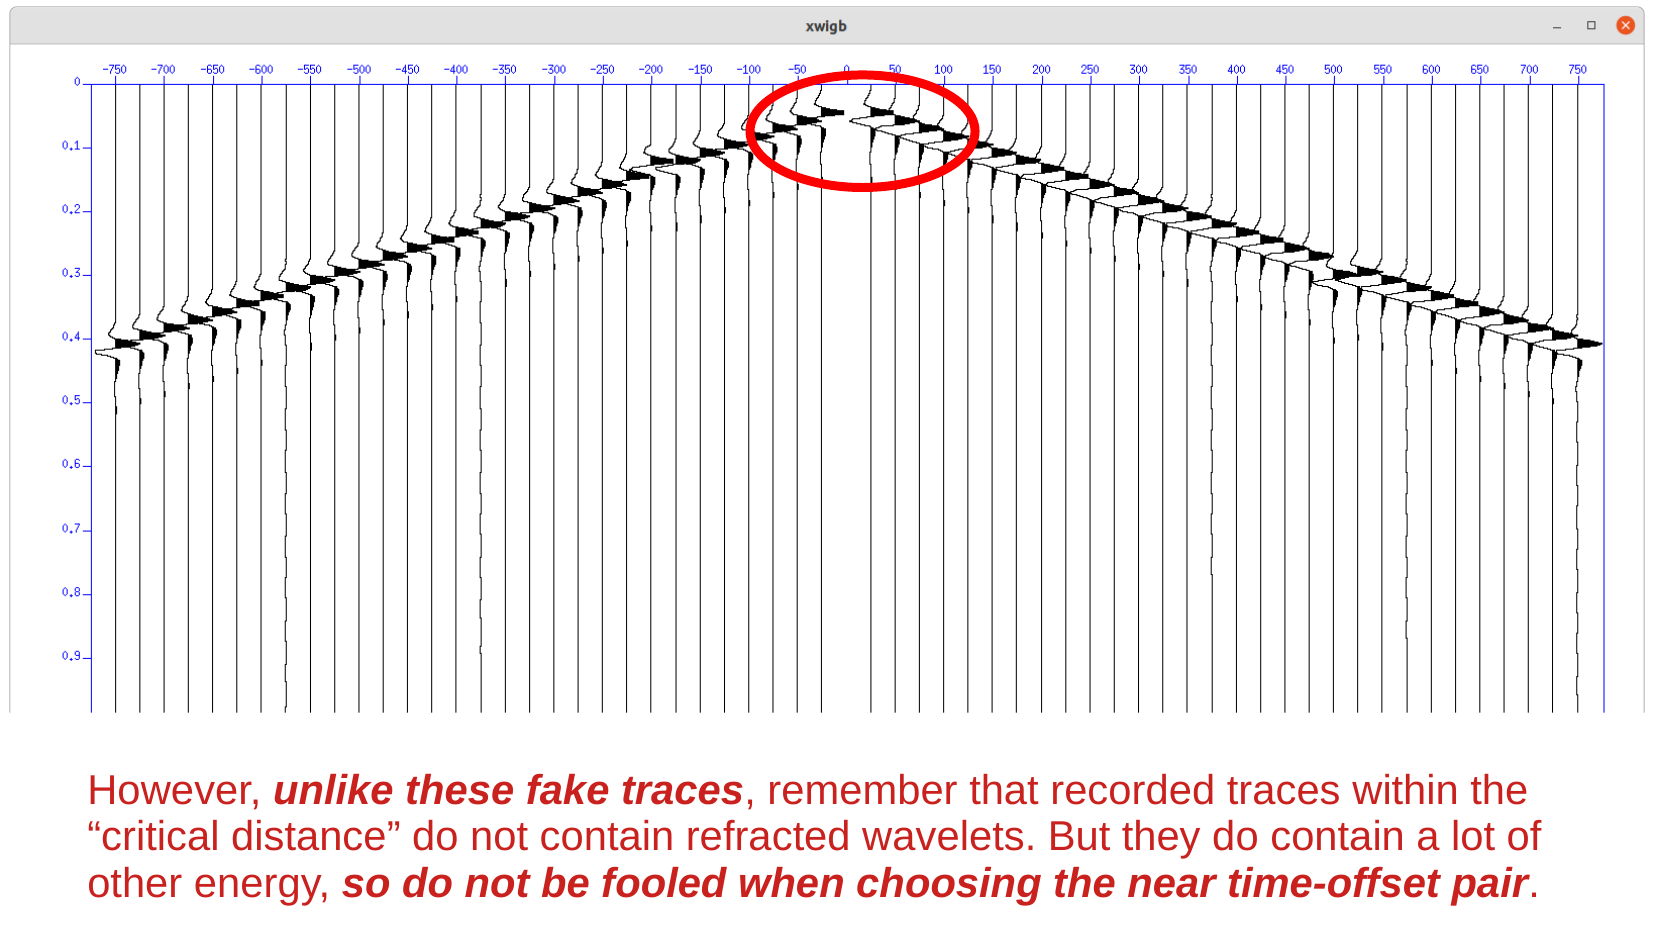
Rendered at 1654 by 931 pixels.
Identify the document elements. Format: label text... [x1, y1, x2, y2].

text_box [750, 74, 976, 188]
text_box However, unlike these fake traces, remember that recorded traces within the “critical distance” do not contain refracted wavelets. But they do contain a lot of other energy, so do not be fooled when choosing the near time-offset pair. [3, 712, 1654, 914]
picture [0, 0, 1654, 763]
